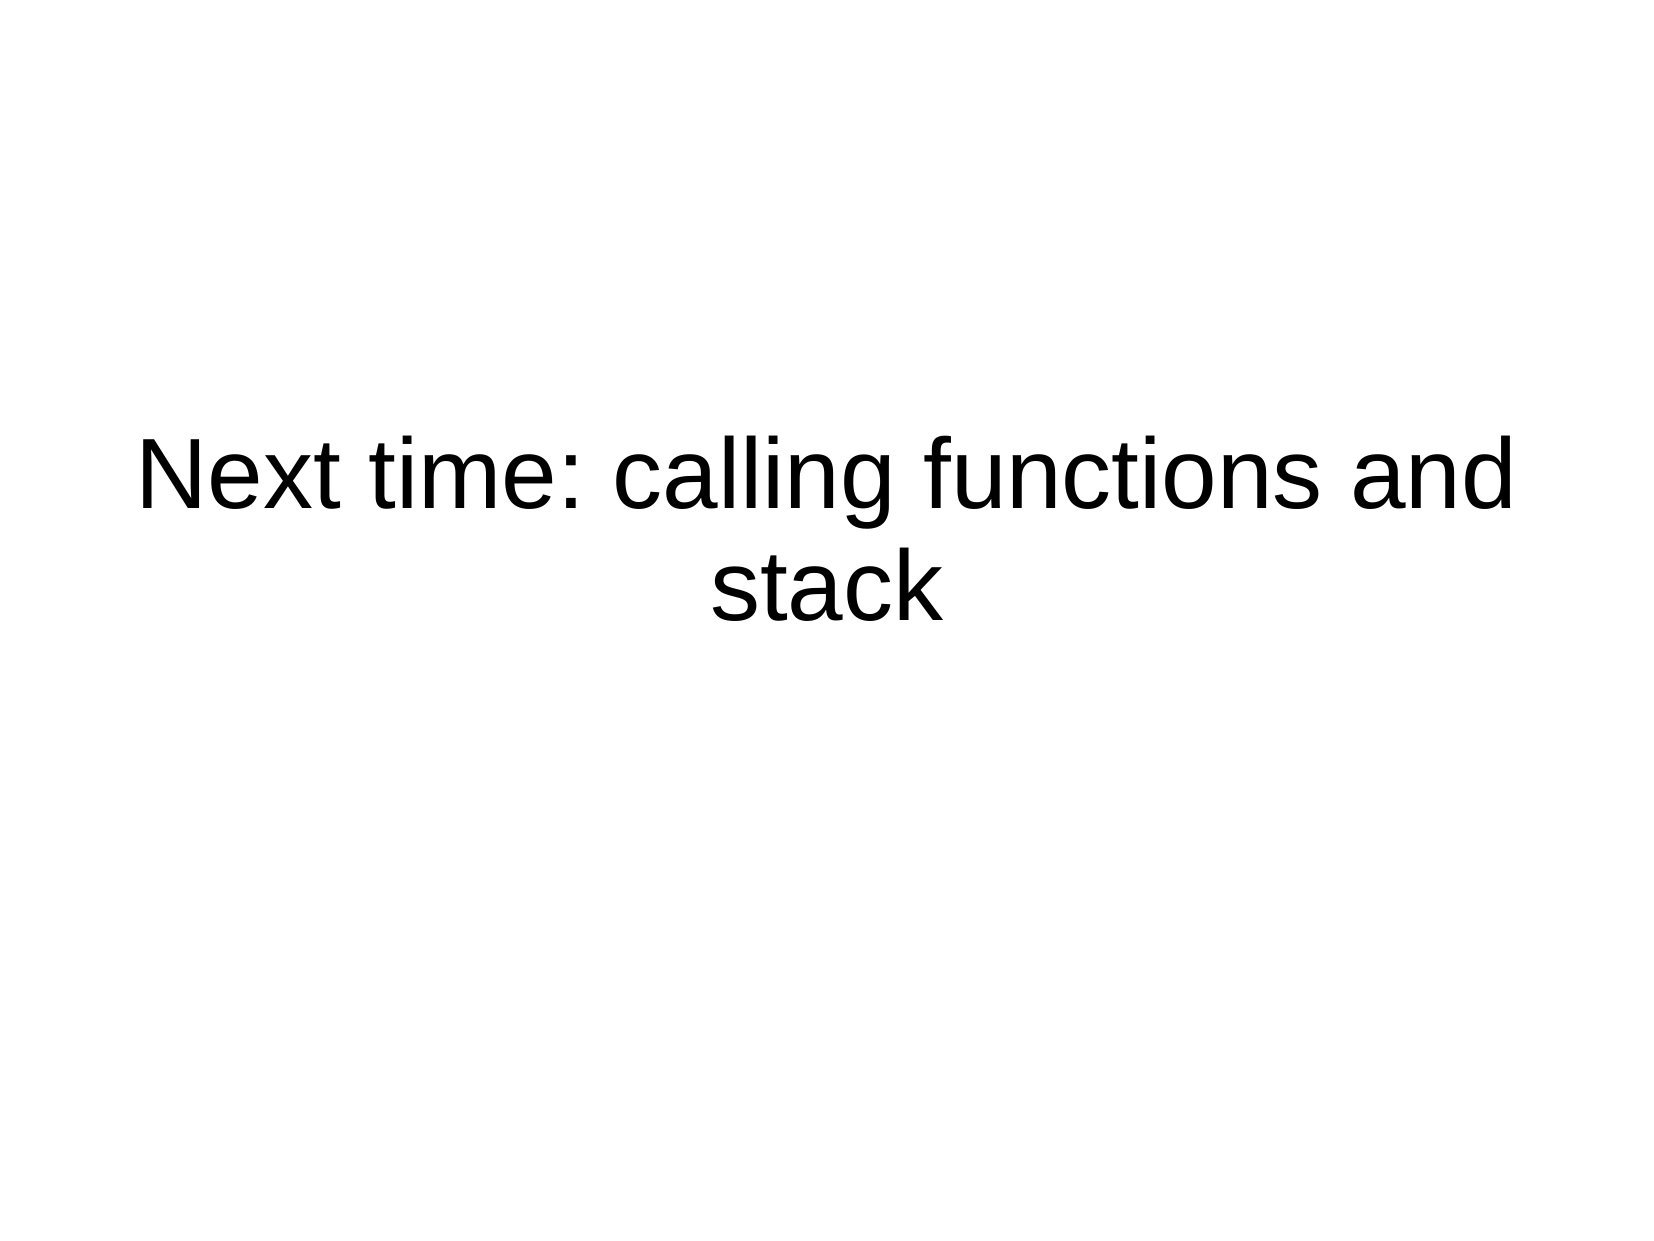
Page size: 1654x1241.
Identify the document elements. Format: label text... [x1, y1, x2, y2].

subtitle Next time: calling functions and stack [82, 49, 1571, 1010]
